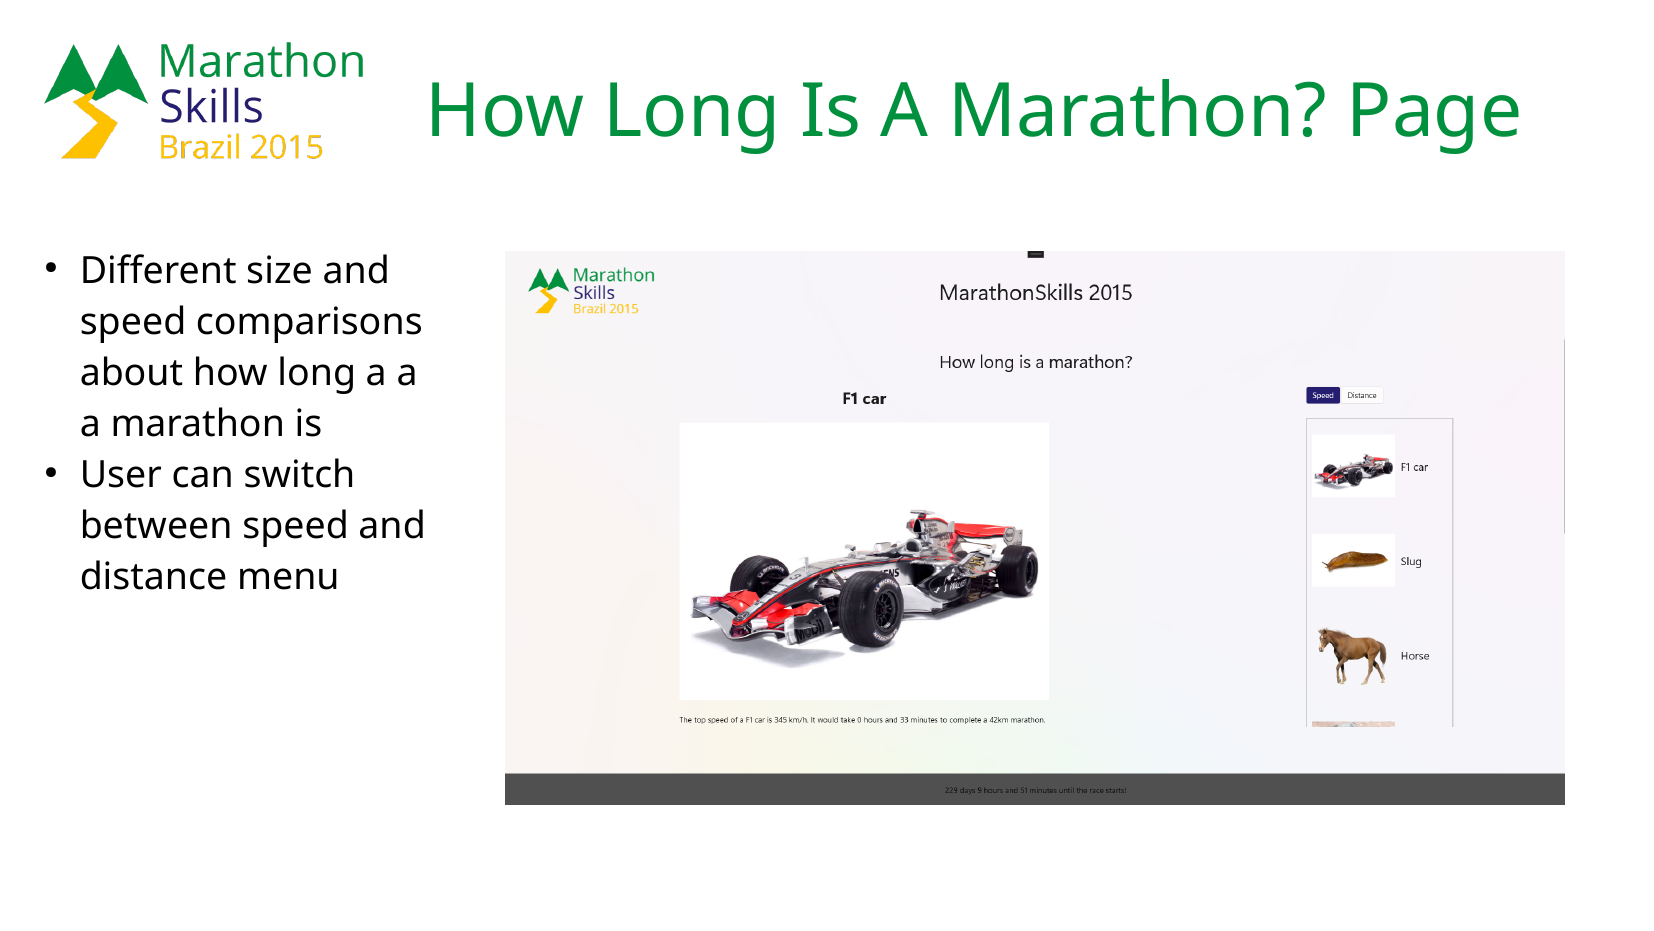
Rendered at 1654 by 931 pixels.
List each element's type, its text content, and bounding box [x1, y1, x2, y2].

title How Long Is A Marathon? Page [413, 1, 1536, 213]
picture [29, 29, 384, 173]
text_box Different size and speed comparisons about how long a a a marathon is User can switch between speed and distance menu [29, 236, 443, 827]
picture [505, 251, 1565, 805]
